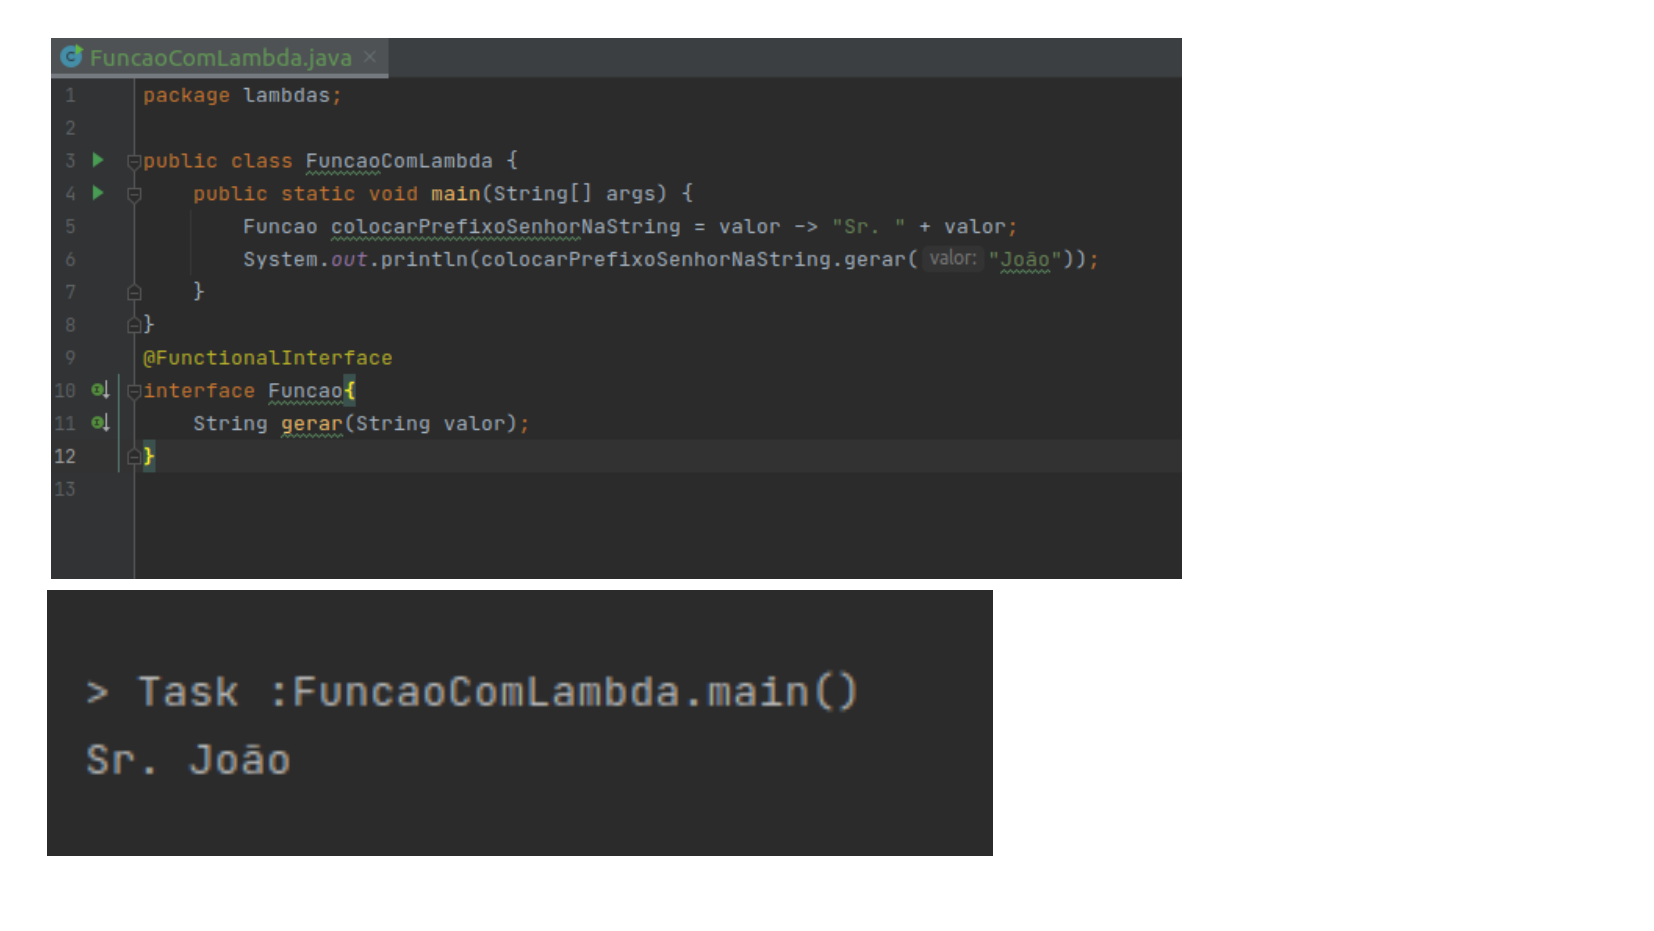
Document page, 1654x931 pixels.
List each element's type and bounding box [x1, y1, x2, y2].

picture [51, 38, 1182, 579]
picture [47, 590, 993, 856]
